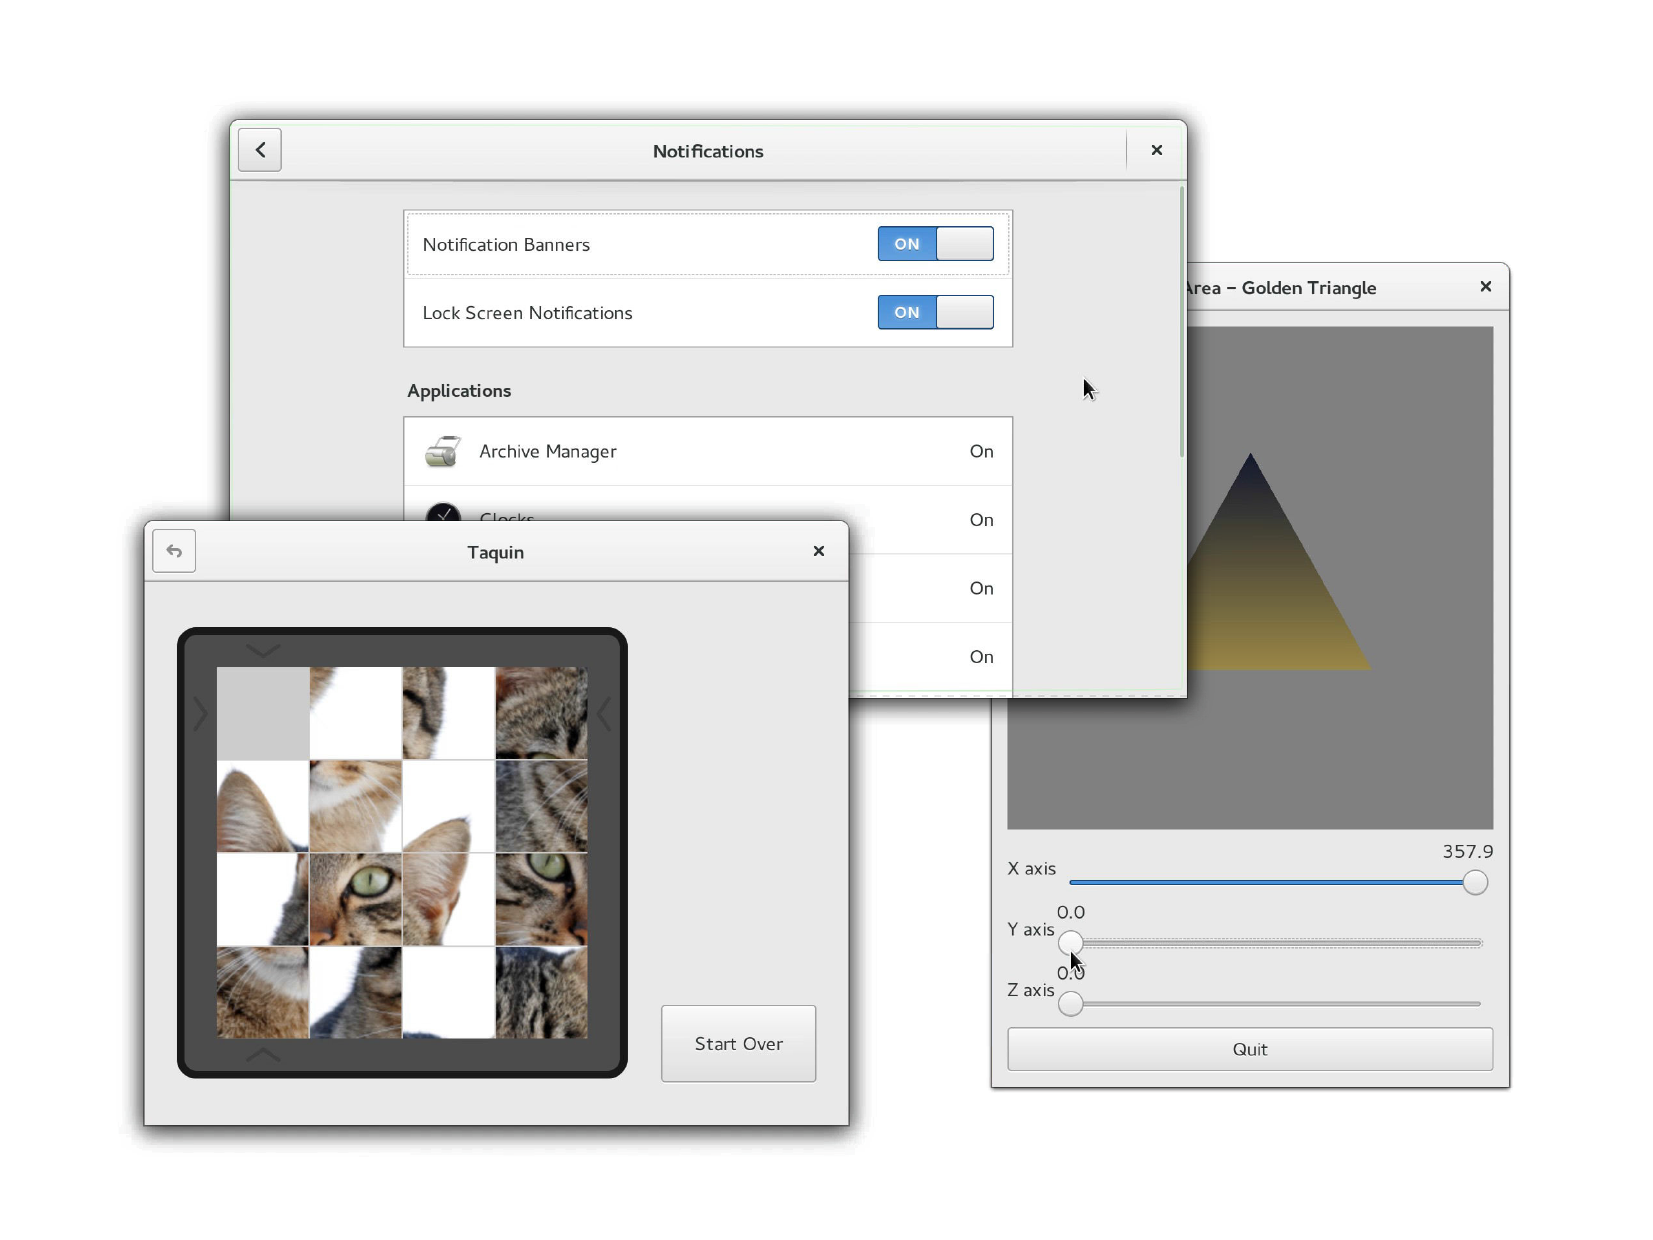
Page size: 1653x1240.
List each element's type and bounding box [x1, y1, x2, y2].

text_box [0, 0, 1652, 1240]
